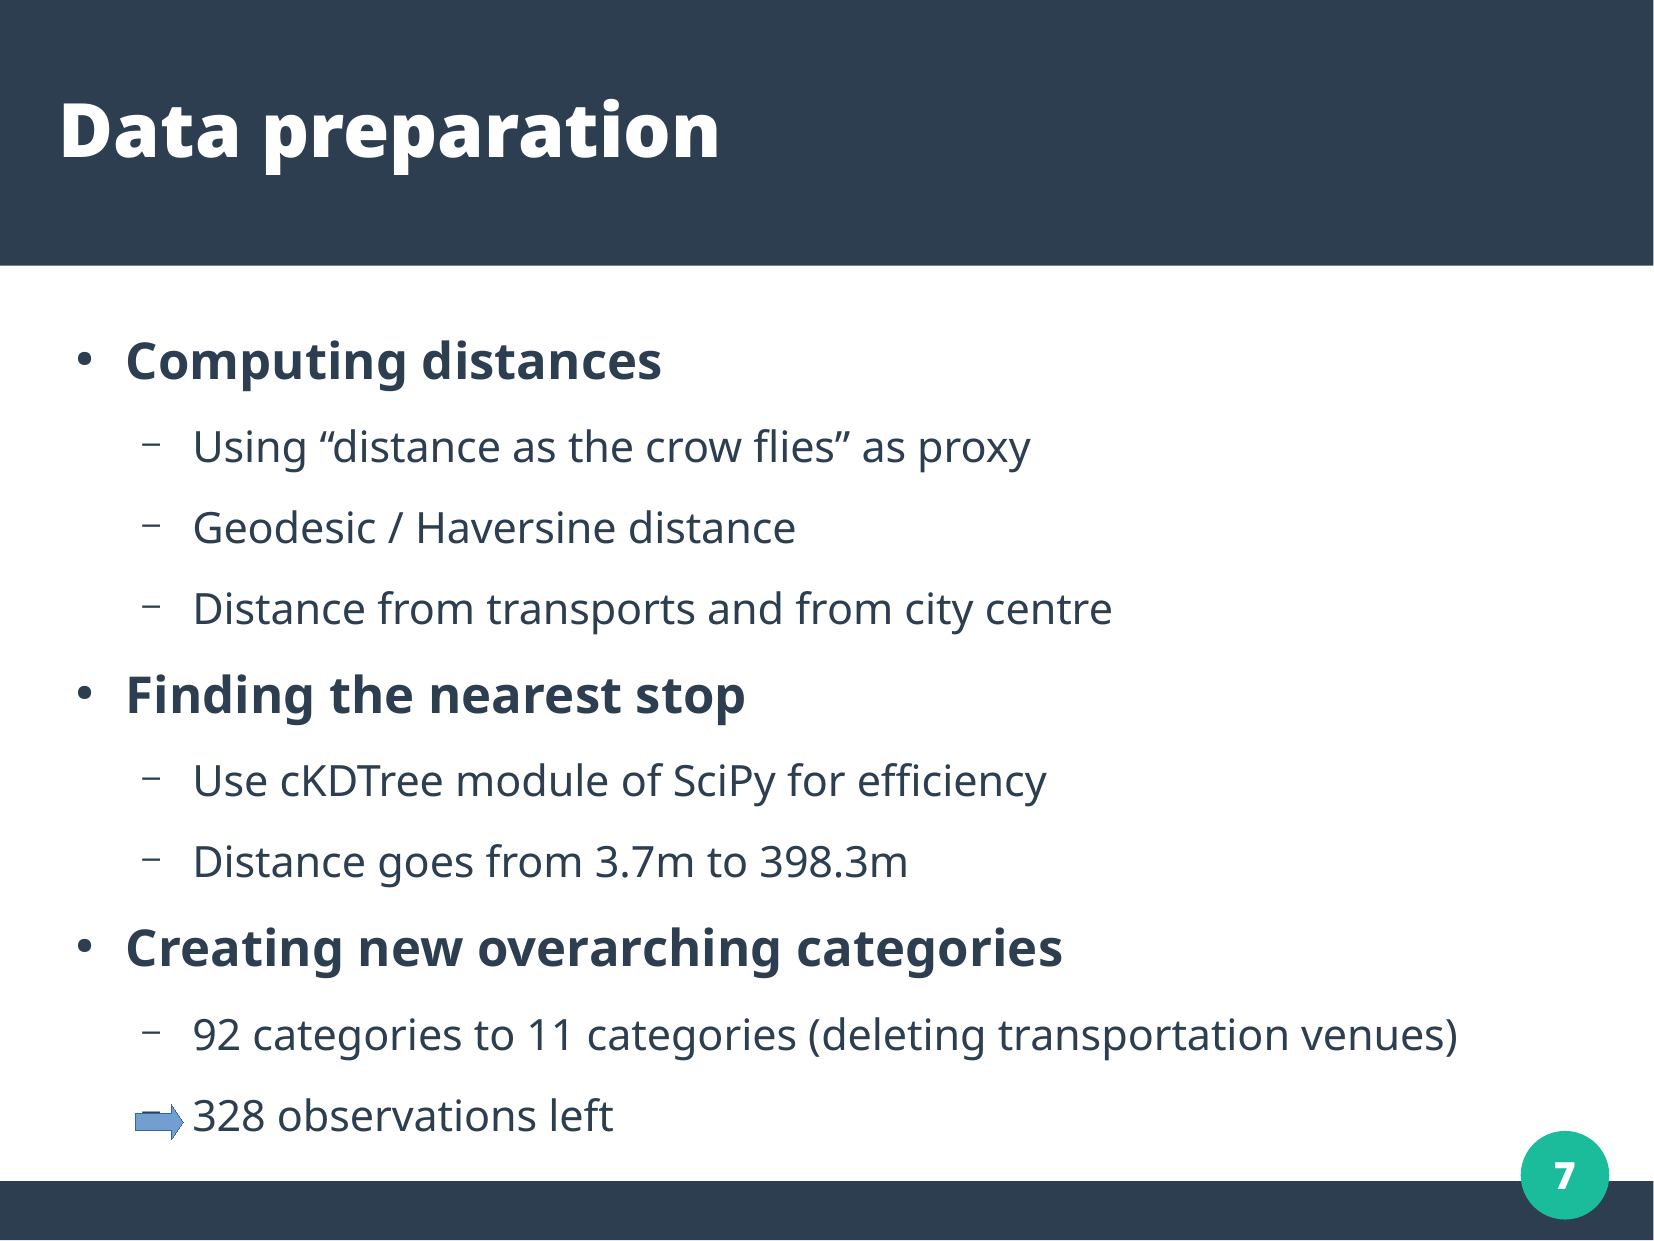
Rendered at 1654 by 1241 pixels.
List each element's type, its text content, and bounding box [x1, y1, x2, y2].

text_box [135, 1104, 184, 1140]
list Computing distances Using “distance as the crow flies” as proxy Geodesic / Haversine distance Distance from transports and from city centre Finding the nearest stop Use cKDTree module of SciPy for efficiency Distance goes from 3.7m to 398.3m Creating new overarching categories 92 categories to 11 categories (deleting transportation venues) 328 observations left [59, 324, 1595, 1152]
title Data preparation [59, 49, 1595, 207]
